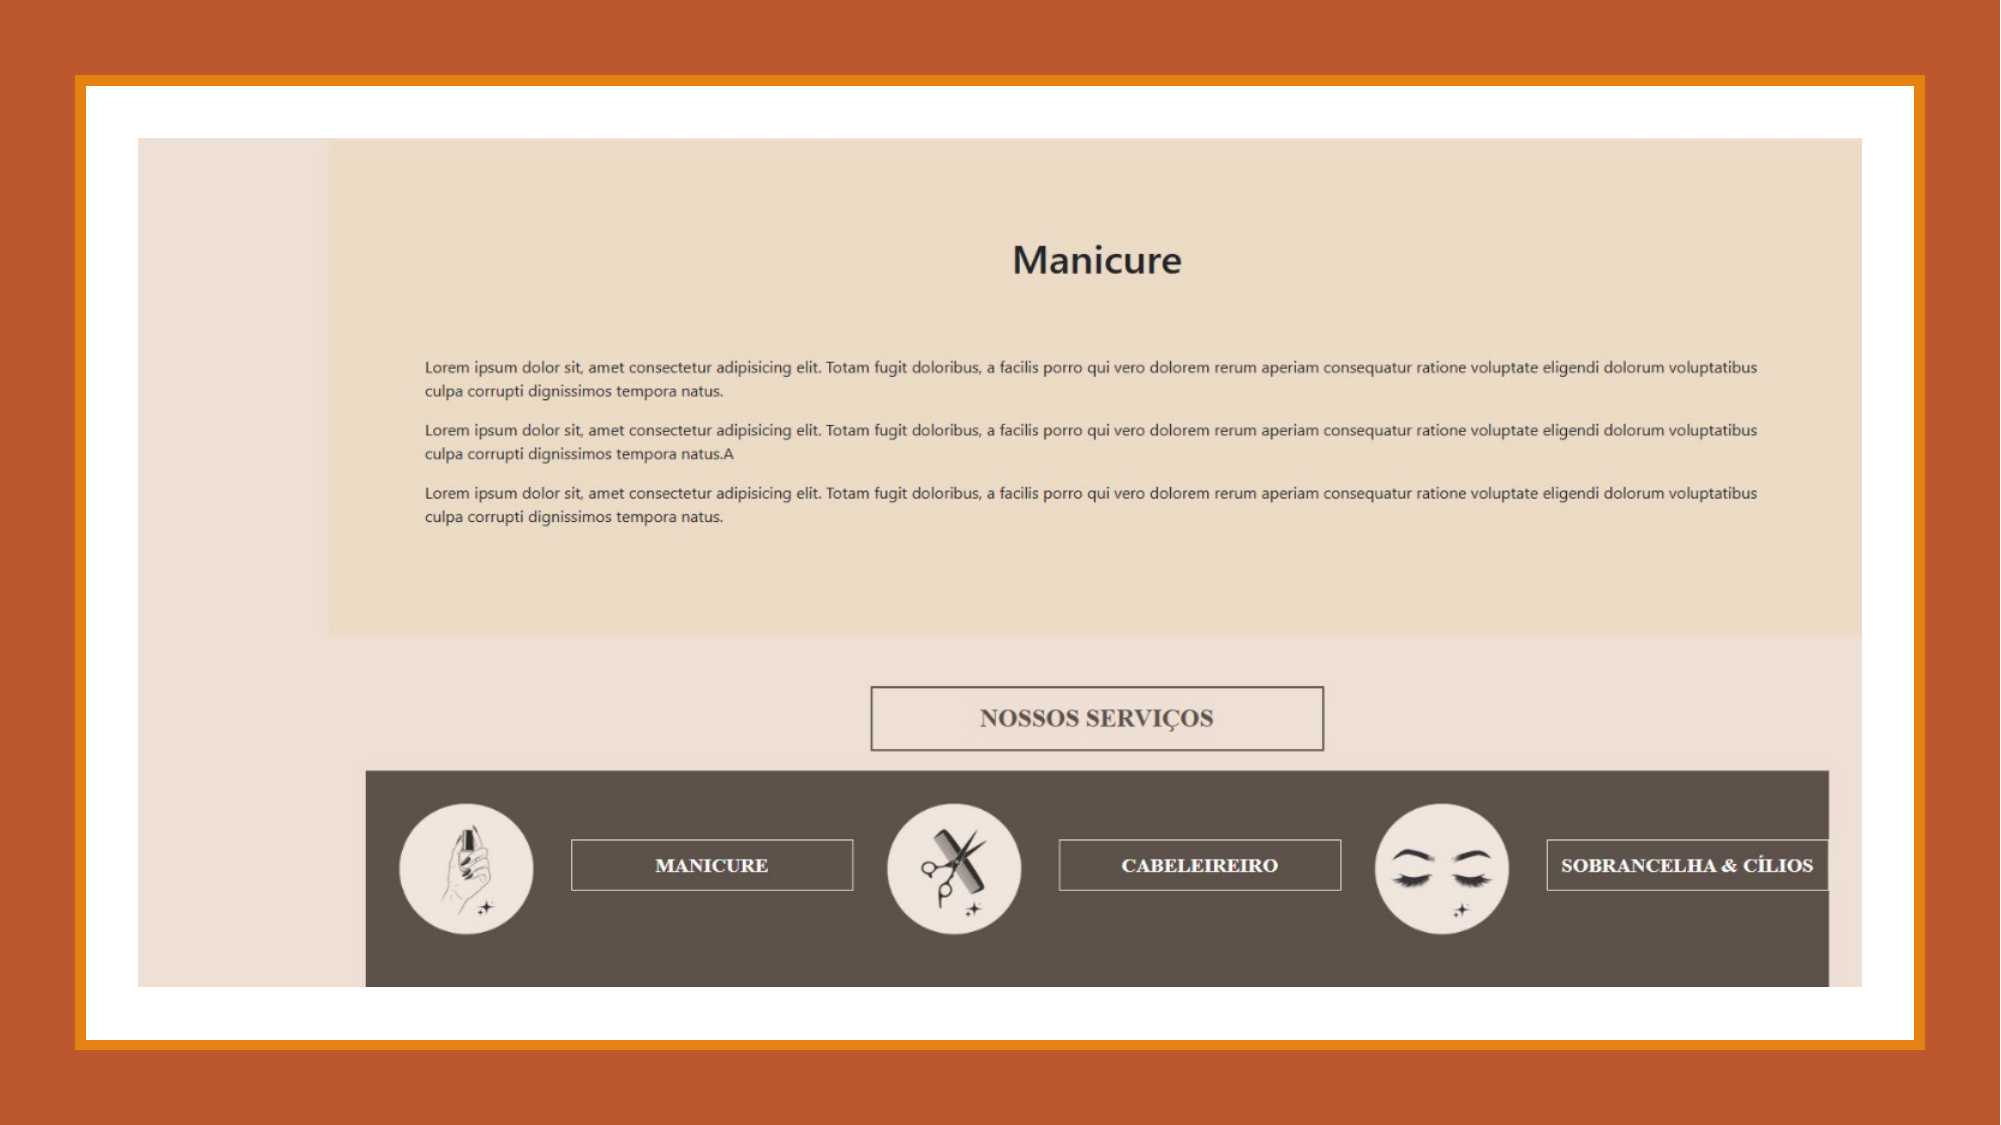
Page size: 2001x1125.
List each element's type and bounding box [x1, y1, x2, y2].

text_box [0, 0, 2000, 1125]
picture [138, 138, 1862, 987]
